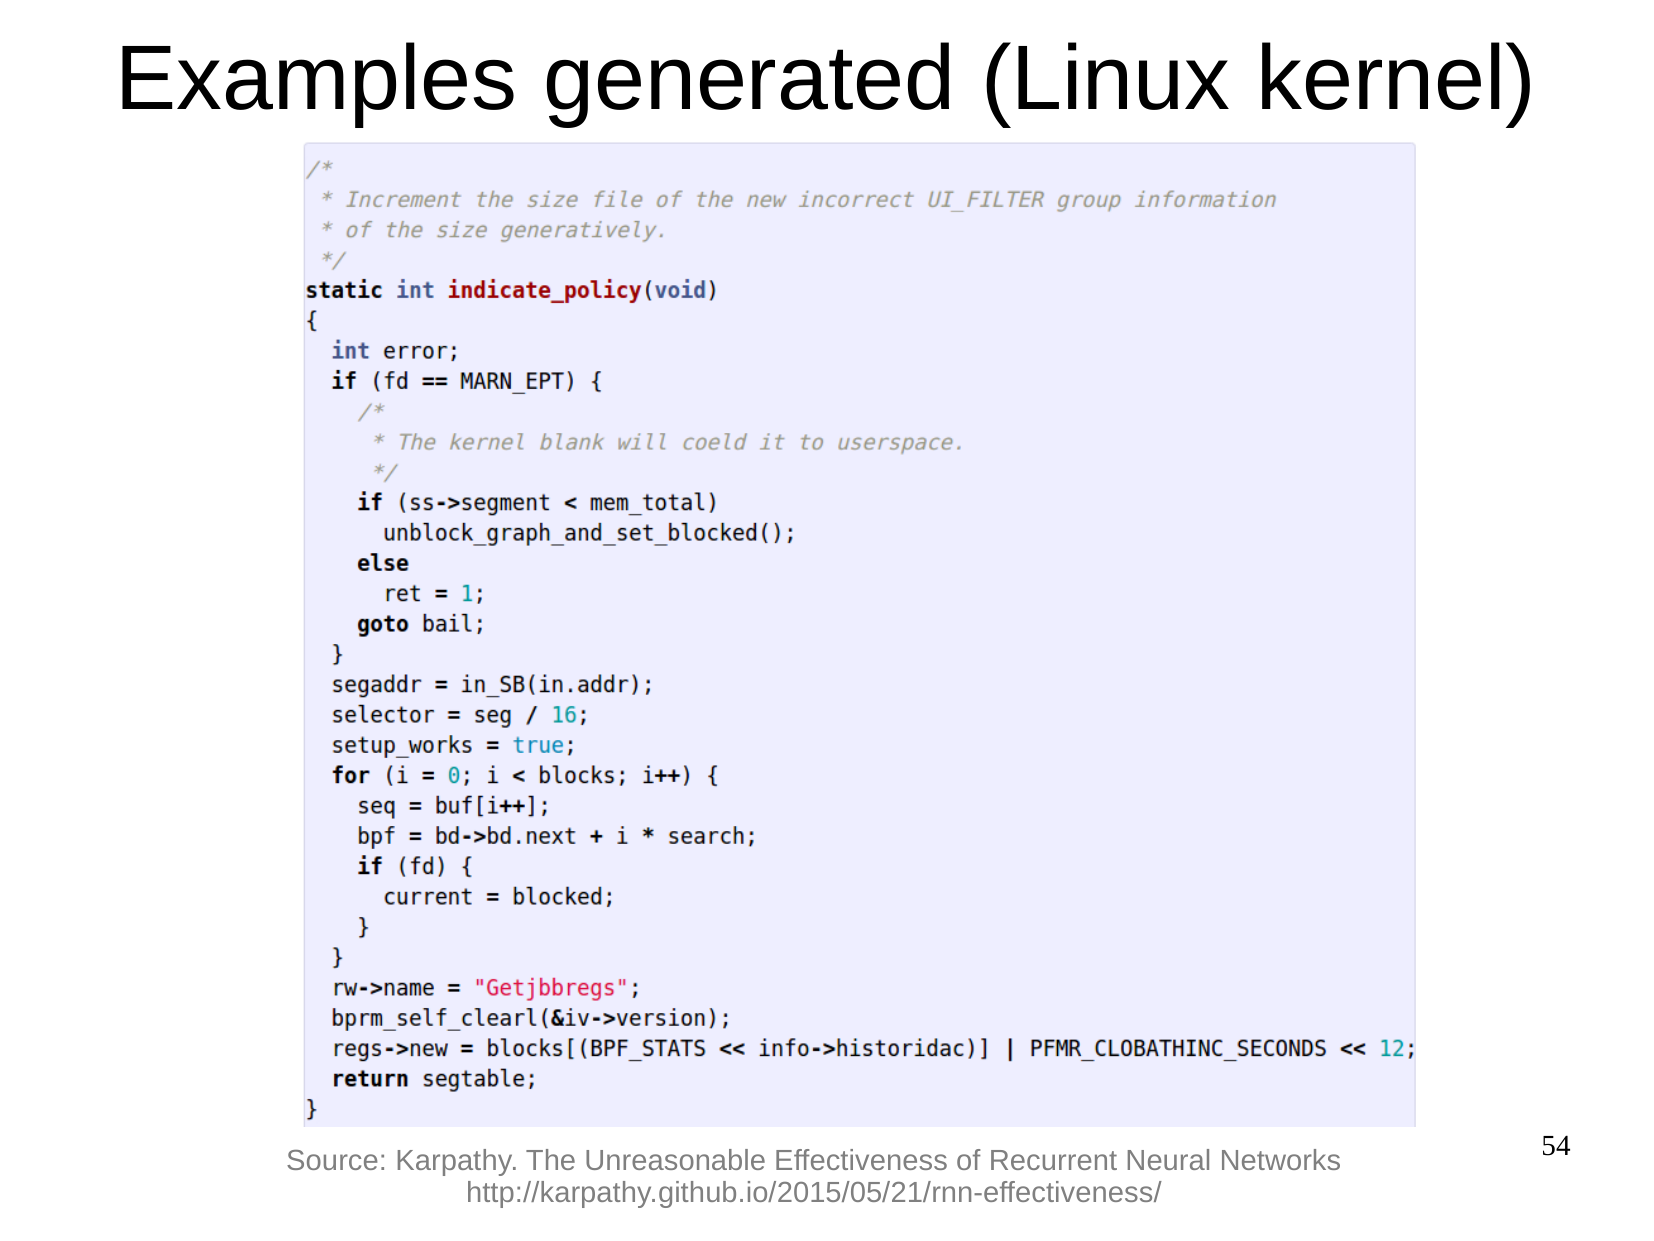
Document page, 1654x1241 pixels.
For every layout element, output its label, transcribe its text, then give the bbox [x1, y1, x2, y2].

title Examples generated (Linux kernel) [82, 19, 1571, 136]
text_box Source: Karpathy. The Unreasonable Effectiveness of Recurrent Neural Networks http://karpathy.github.io/2015/05/21/rnn-effectiveness/ [84, 1136, 1546, 1241]
picture [295, 130, 1426, 1127]
